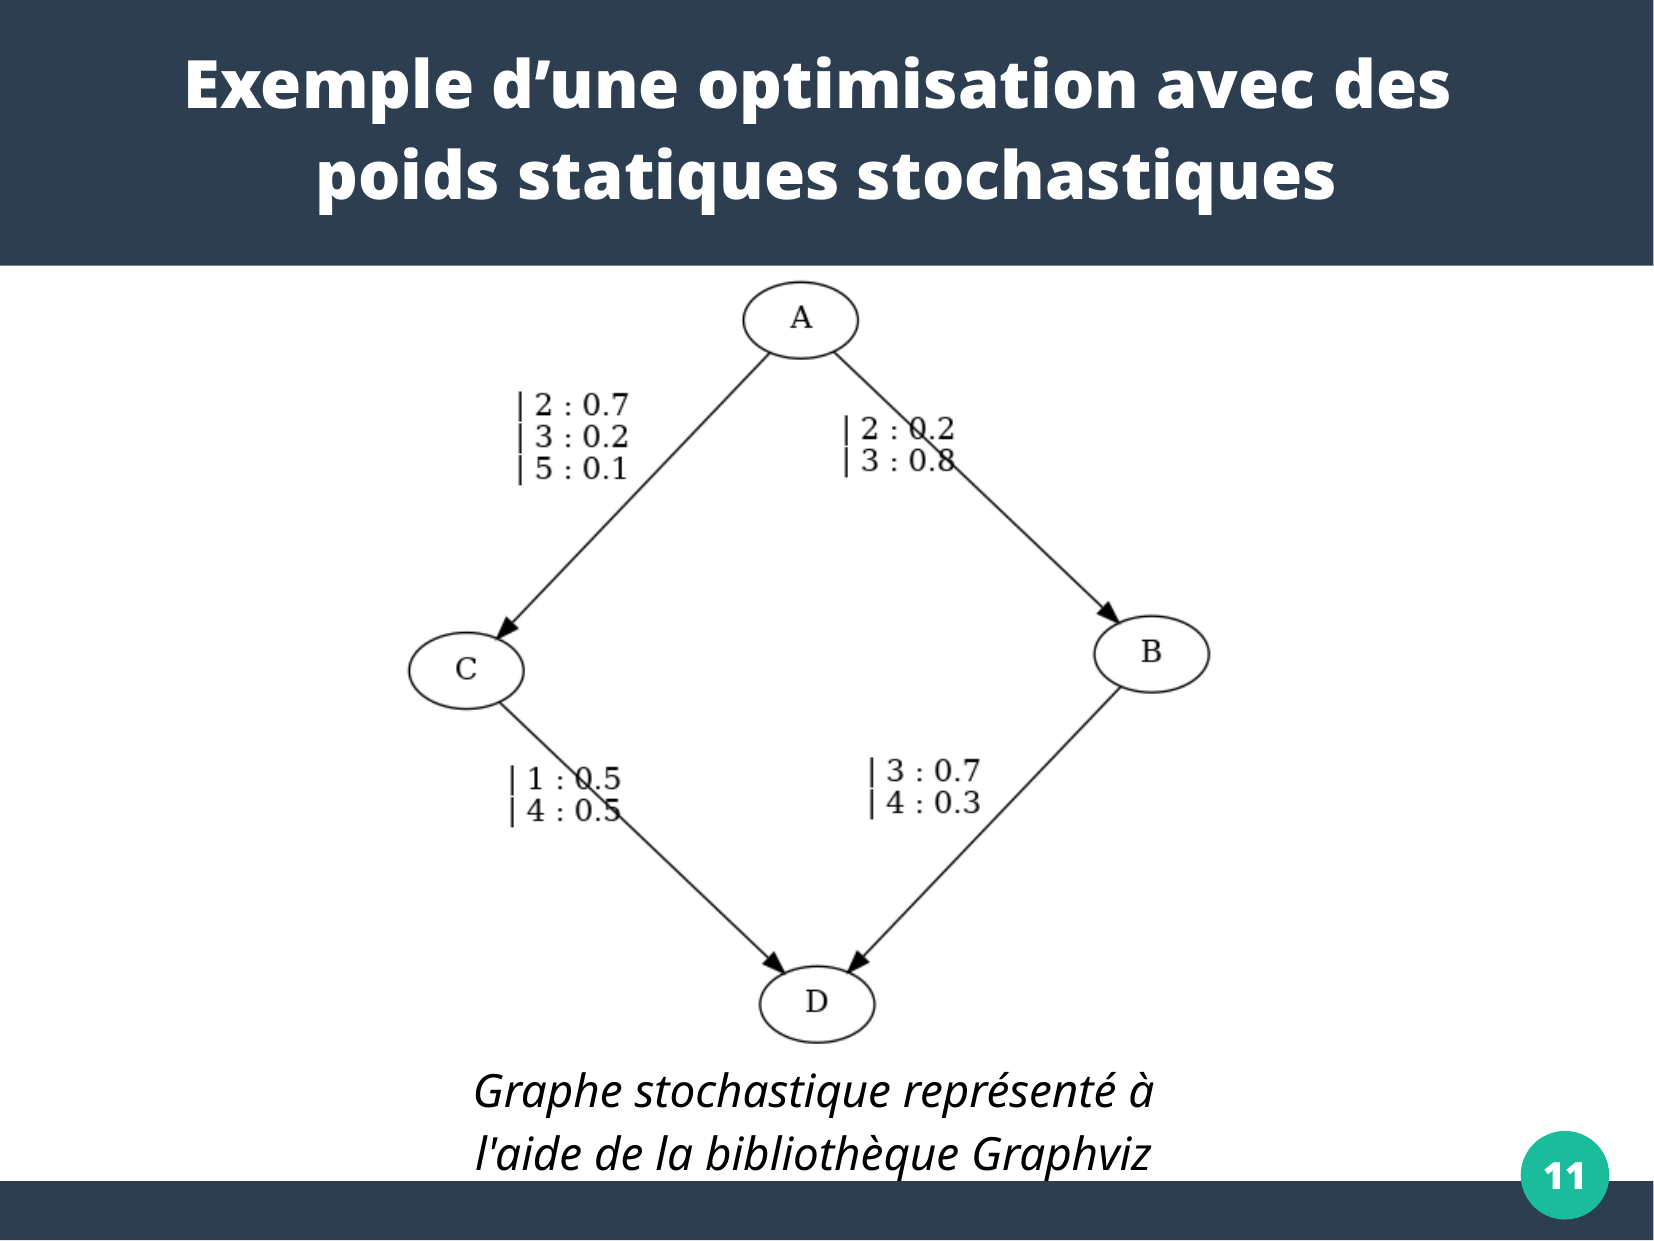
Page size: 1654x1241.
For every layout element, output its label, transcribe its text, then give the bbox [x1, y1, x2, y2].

picture [401, 274, 1217, 1052]
text_box Graphe stochastique représenté à l'aide de la bibliothèque Graphviz [447, 1052, 1180, 1219]
title Exemple d’une optimisation avec des poids statiques stochastiques [59, 49, 1595, 207]
